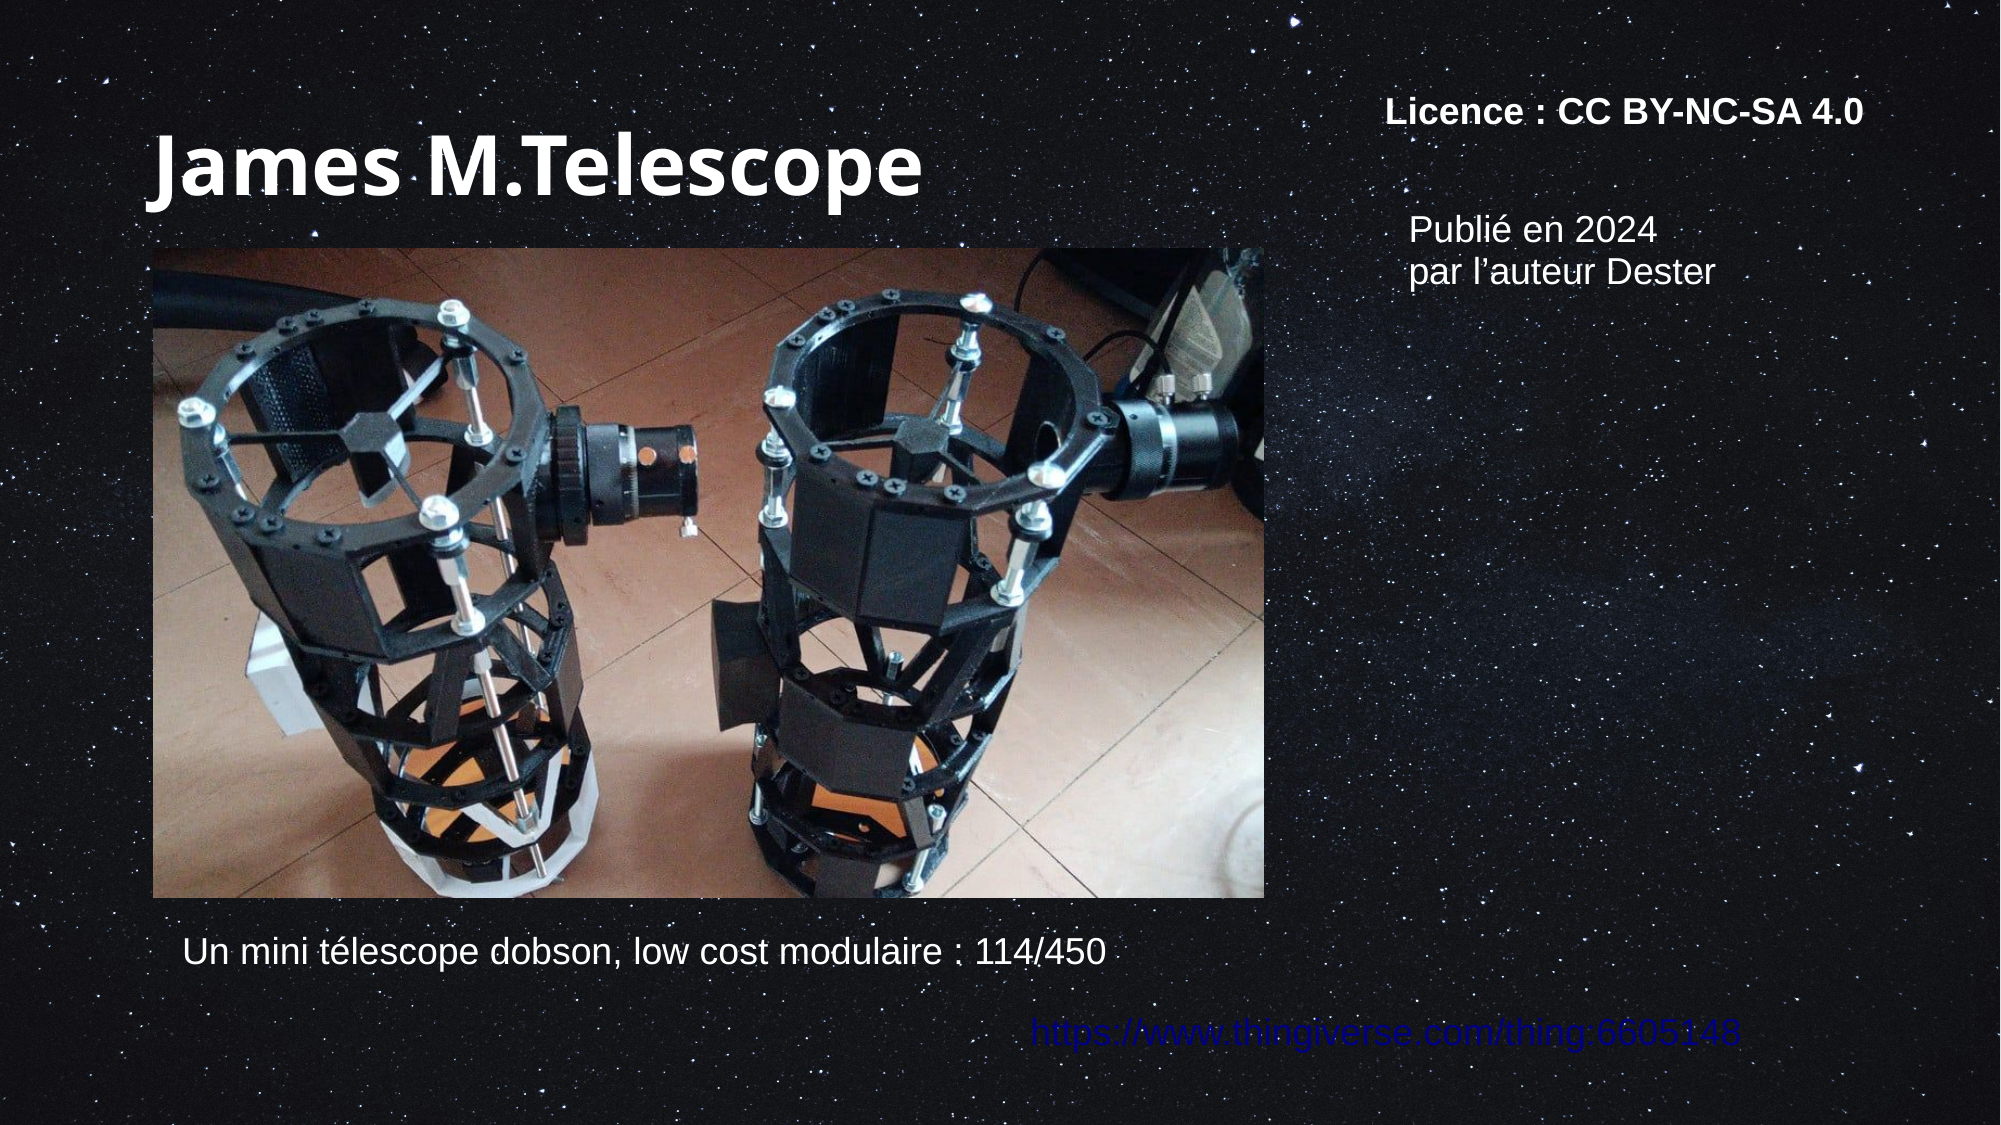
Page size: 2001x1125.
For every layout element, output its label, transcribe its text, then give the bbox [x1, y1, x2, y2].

title James M.Telescope [137, 59, 1583, 278]
text_box Un mini télescope dobson, low cost modulaire : 114/450 [167, 923, 1276, 1023]
text_box https://www.thingiverse.com/thing:6605148 [1015, 1003, 1757, 1103]
picture [0, 0, 2001, 1125]
text_box Licence : CC BY-NC-SA 4.0 [1370, 82, 1914, 182]
text_box Publié en 2024 par l’auteur Dester [1393, 200, 1737, 300]
